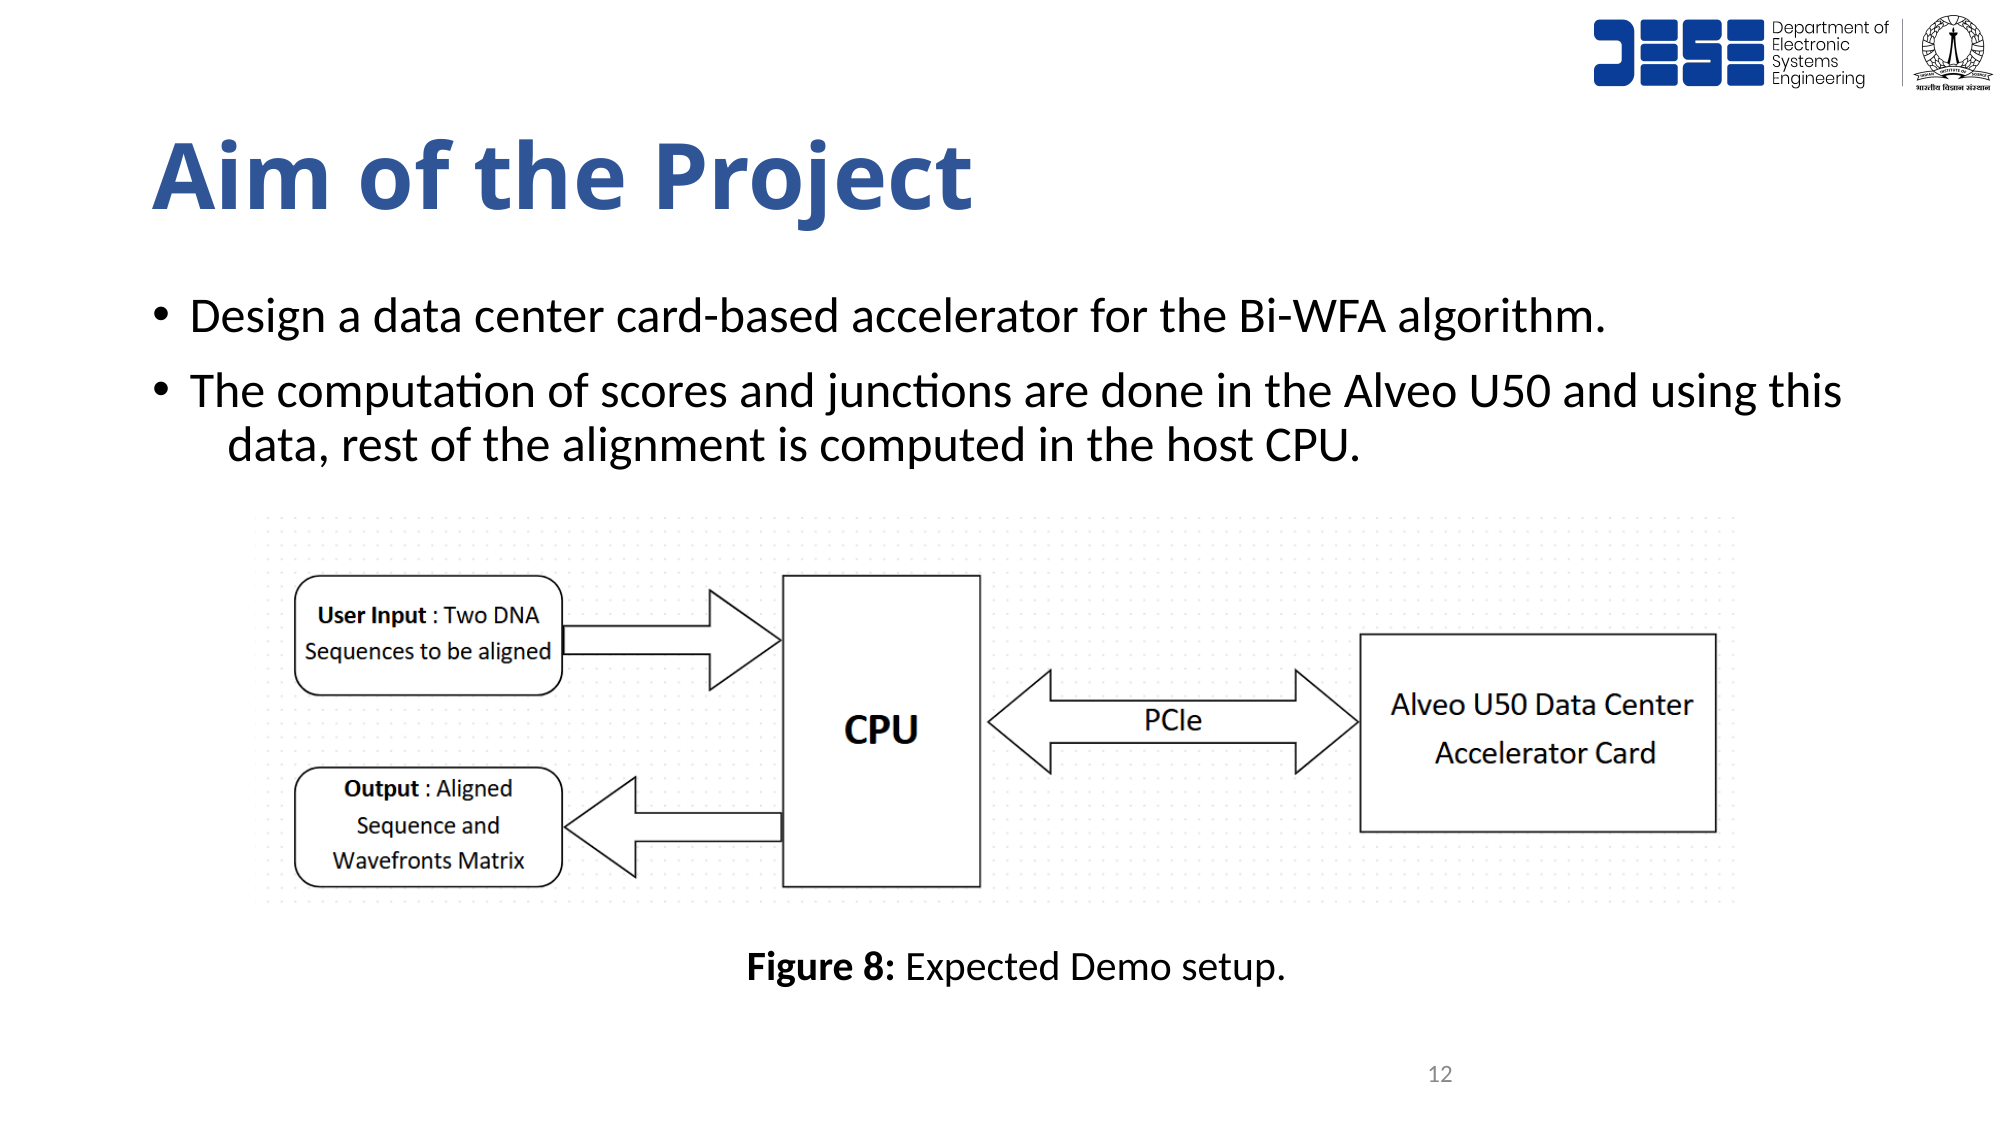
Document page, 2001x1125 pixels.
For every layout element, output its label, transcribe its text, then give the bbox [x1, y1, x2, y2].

text_box [1412, 1042, 1863, 1103]
picture [255, 516, 1745, 913]
text_box Figure 8: Expected Demo setup. [731, 931, 1332, 998]
list Design a data center card-based accelerator for the Bi-WFA algorithm. The computation of scores and junctions are done in the Alveo U50 and using this data, rest of the alignment is computed in the host CPU. [137, 281, 1863, 499]
title Aim of the Project [137, 71, 1863, 281]
